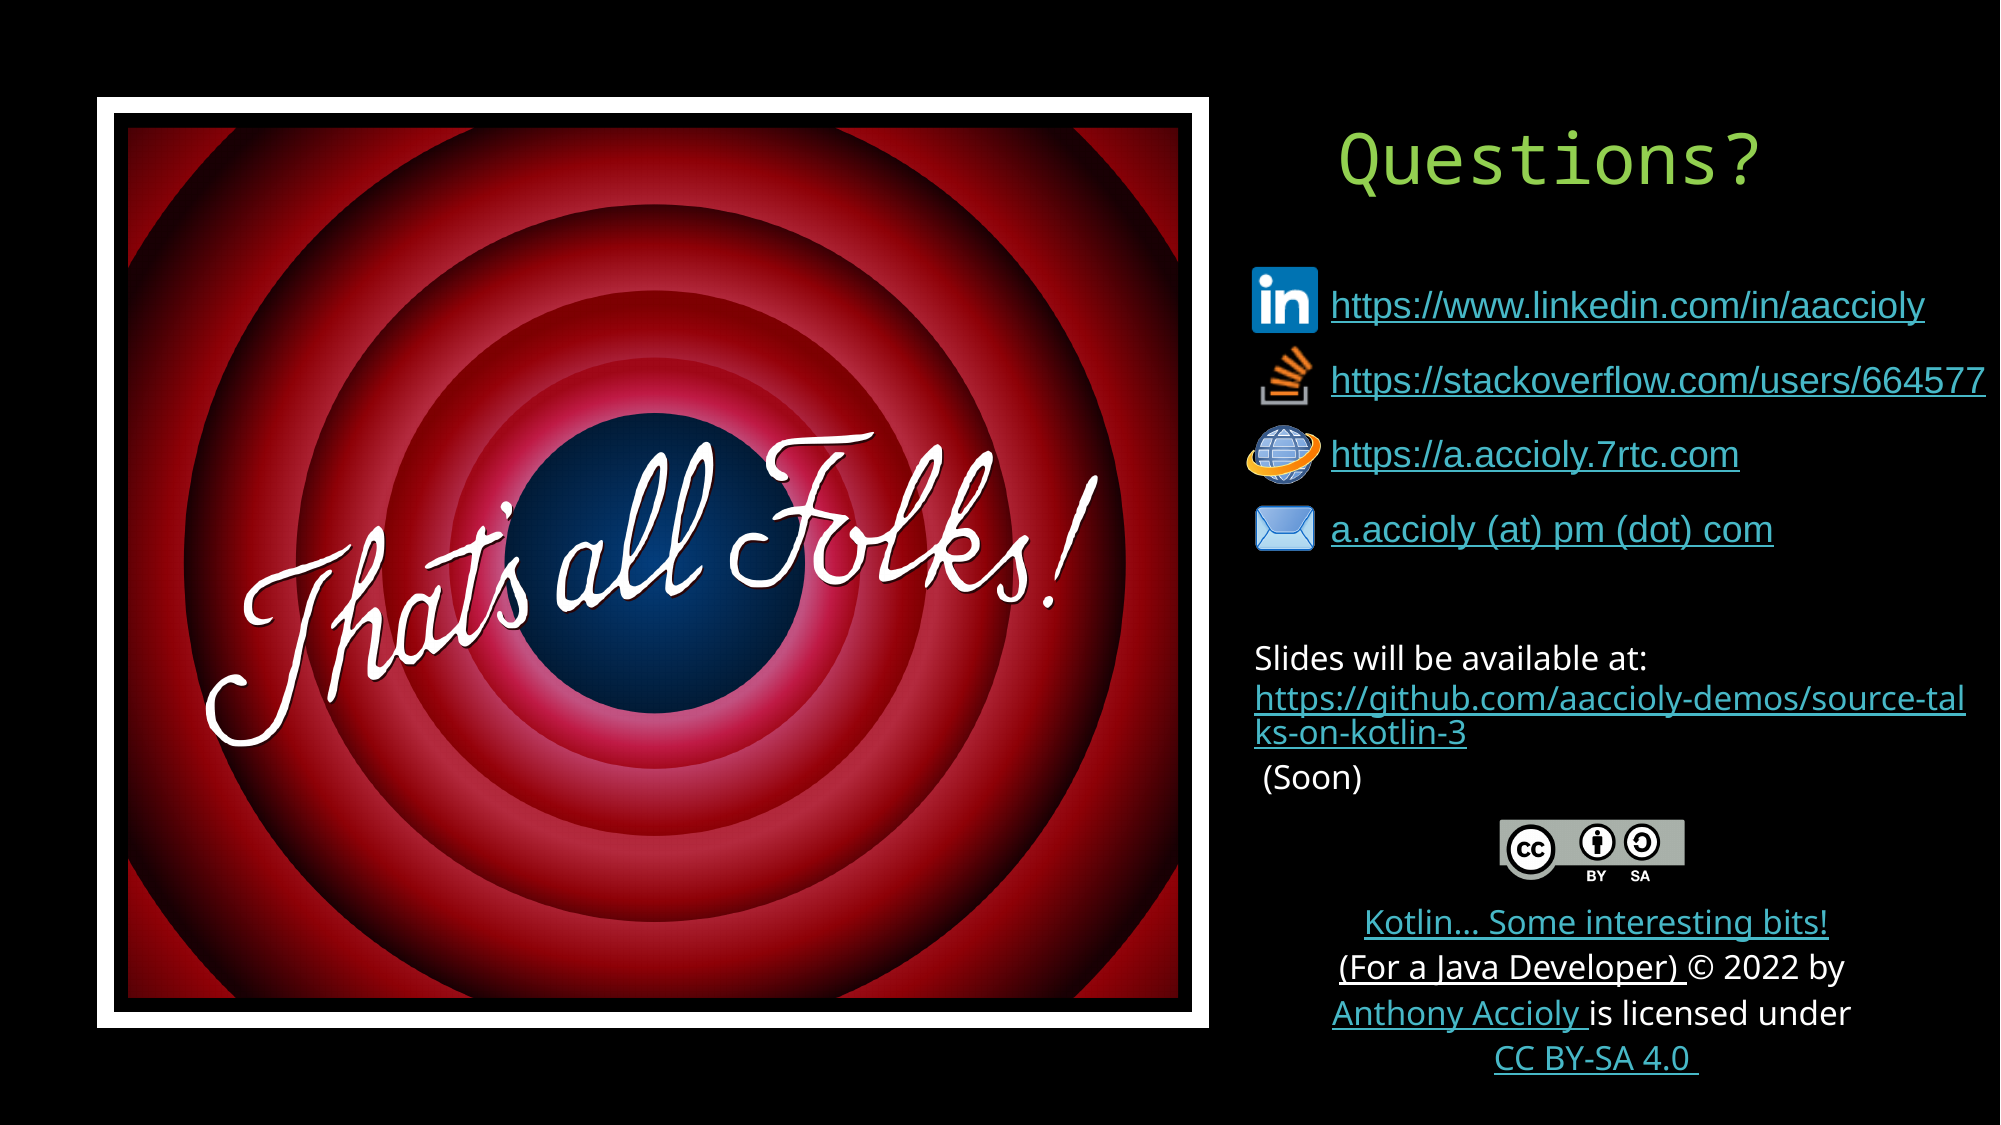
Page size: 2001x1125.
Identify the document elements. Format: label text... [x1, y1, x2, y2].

text_box Kotlin… Some interesting bits!(For a Java Developer) © 2022 by Anthony Accioly is licensed under CC BY-SA 4.0 [1224, 893, 1969, 1090]
text_box https://www.linkedin.com/in/aaccioly https://stackoverflow.com/users/664577 https://a.accioly.7rtc.com a.accioly (at) pm (dot) com [1259, 54, 2000, 777]
picture [128, 127, 1179, 998]
picture [1498, 818, 1686, 885]
text_box Slides will be available at: https://github.com/aaccioly-demos/source-talks-on-kotlin-3 (Soon) [1239, 630, 1984, 771]
picture [1244, 262, 1323, 567]
